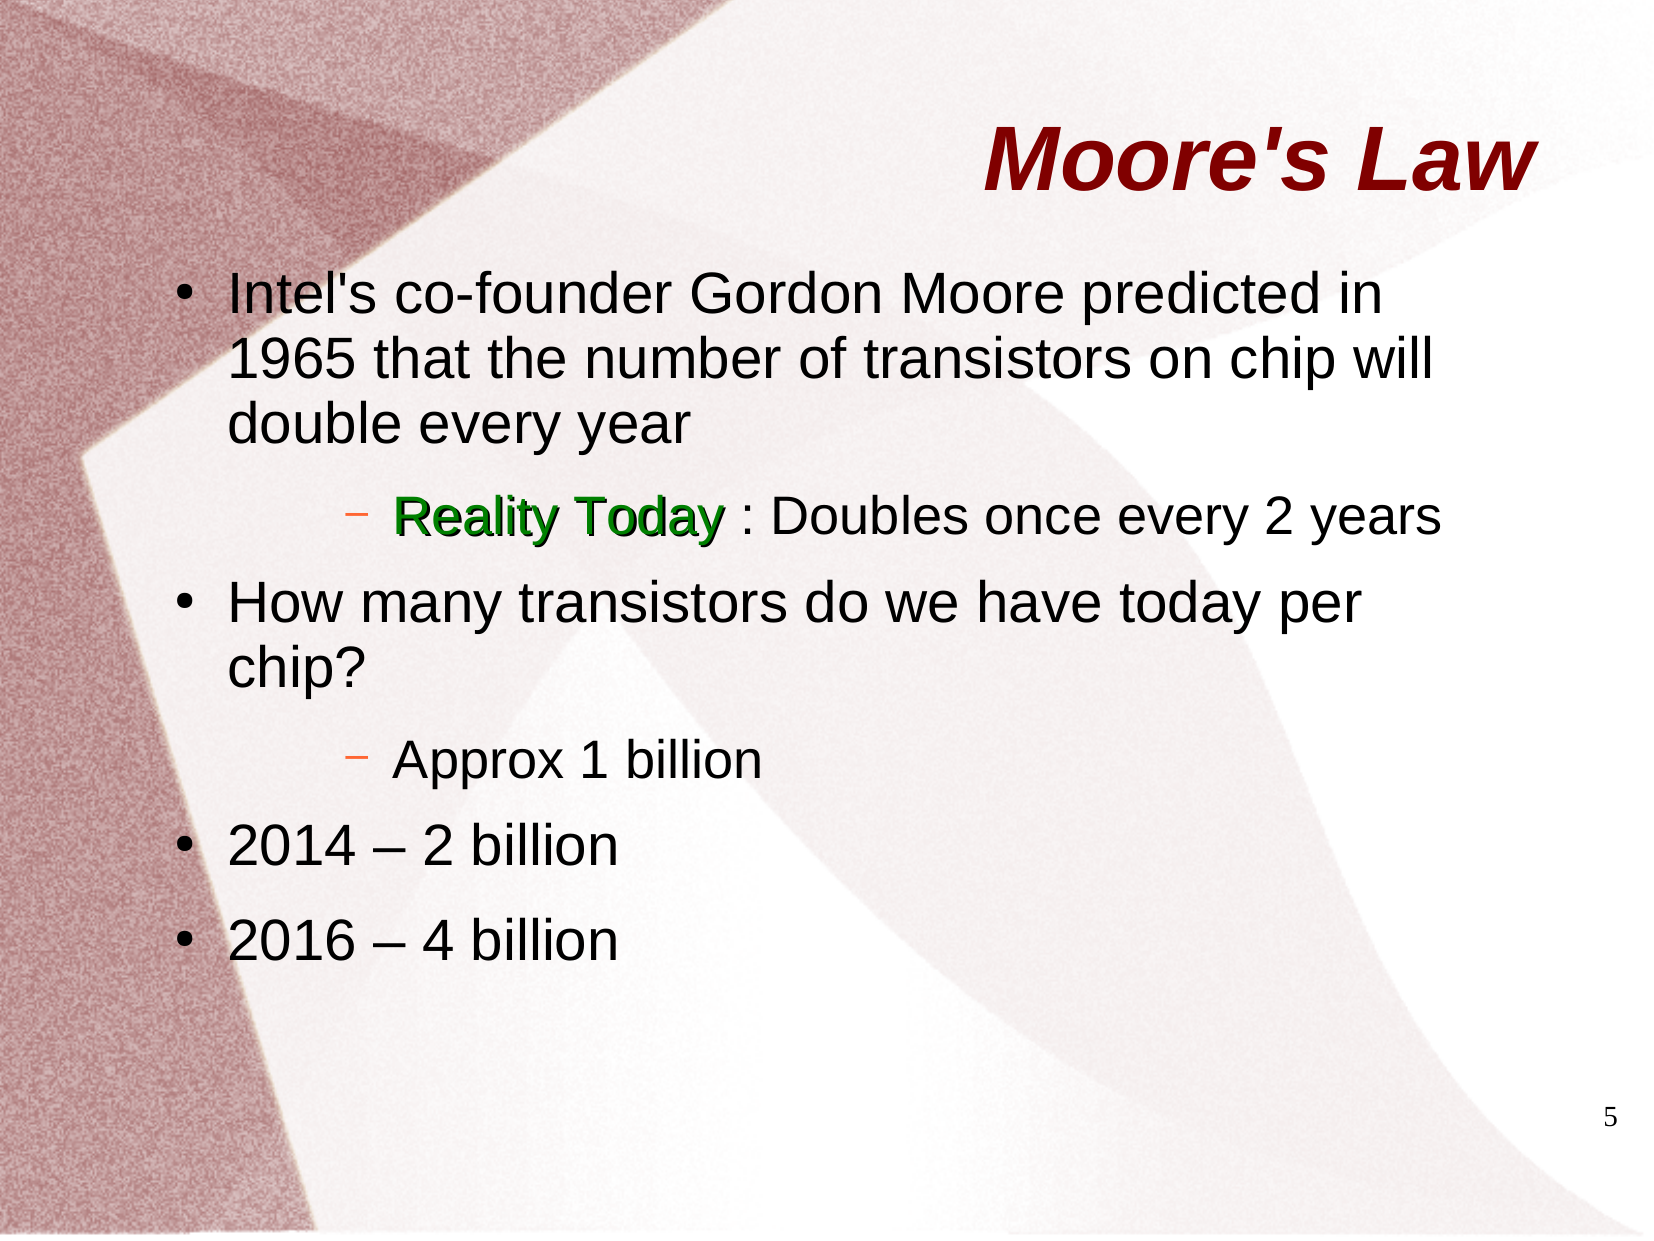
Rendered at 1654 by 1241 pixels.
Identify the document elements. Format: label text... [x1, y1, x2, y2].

picture [0, 0, 1654, 1241]
list Intel's co-founder Gordon Moore predicted in 1965 that the number of transistors on chip will double every year Reality Today : Doubles once every 2 years How many transistors do we have today per chip? Approx 1 billion 2014 – 2 billion 2016 – 4 billion [156, 260, 1516, 1081]
title Moore's Law [118, 55, 1536, 263]
